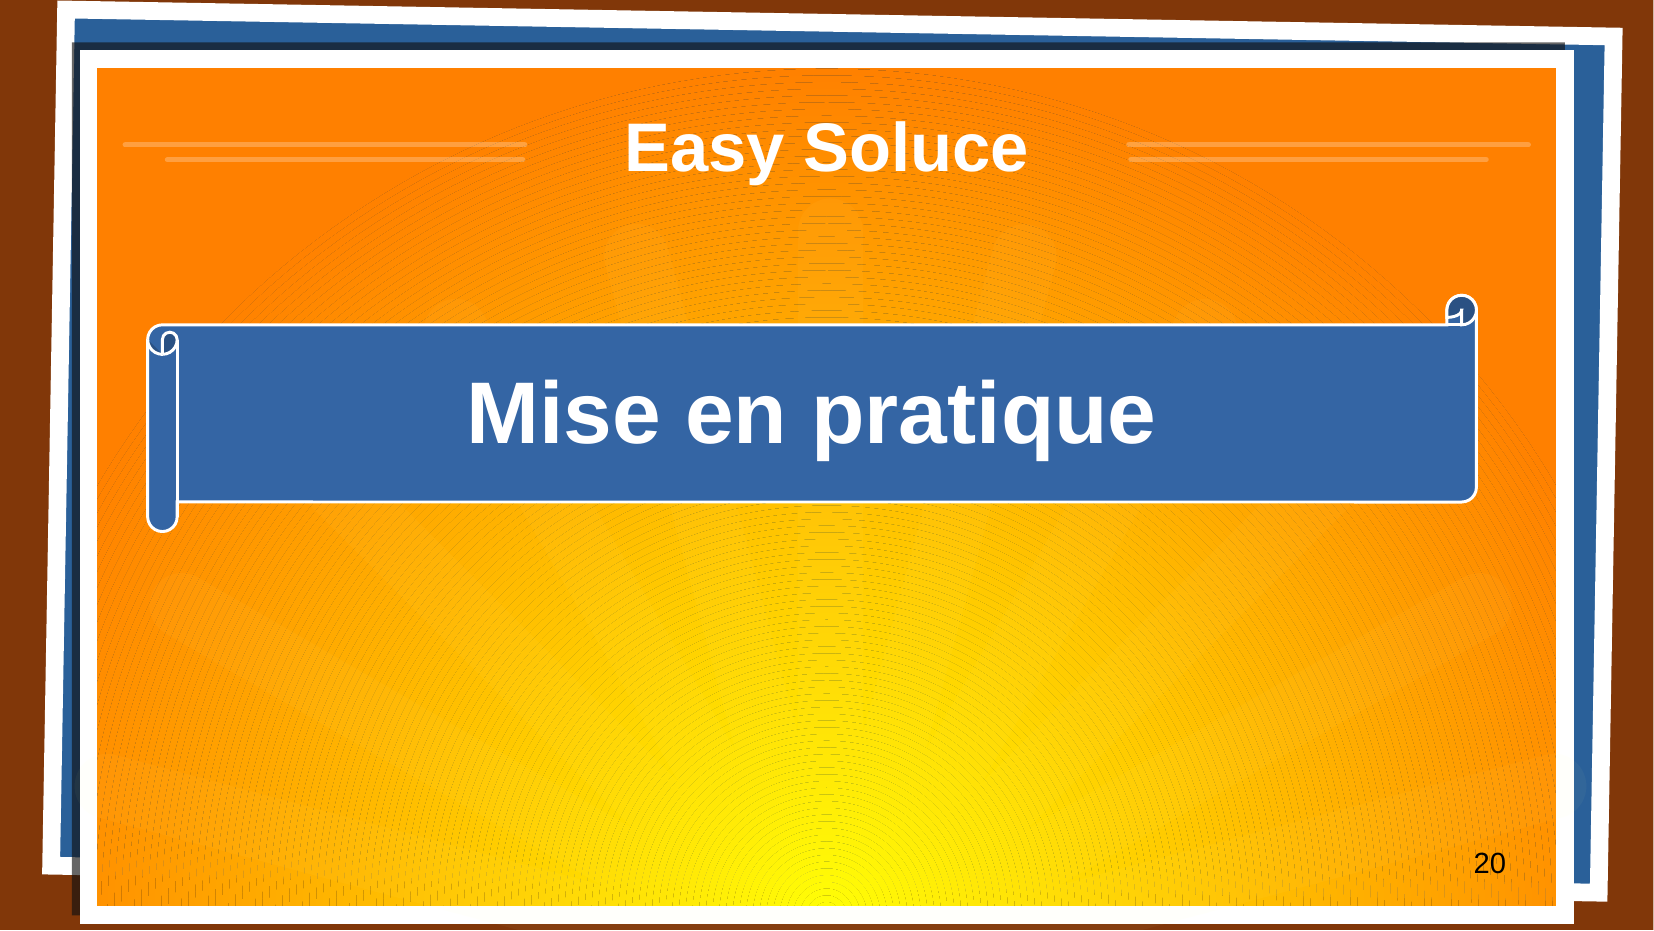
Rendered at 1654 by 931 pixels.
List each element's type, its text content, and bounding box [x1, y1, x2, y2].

text_box Mise en pratique [177, 364, 1447, 463]
text_box [147, 295, 1477, 532]
title Easy Soluce [531, 73, 1123, 222]
